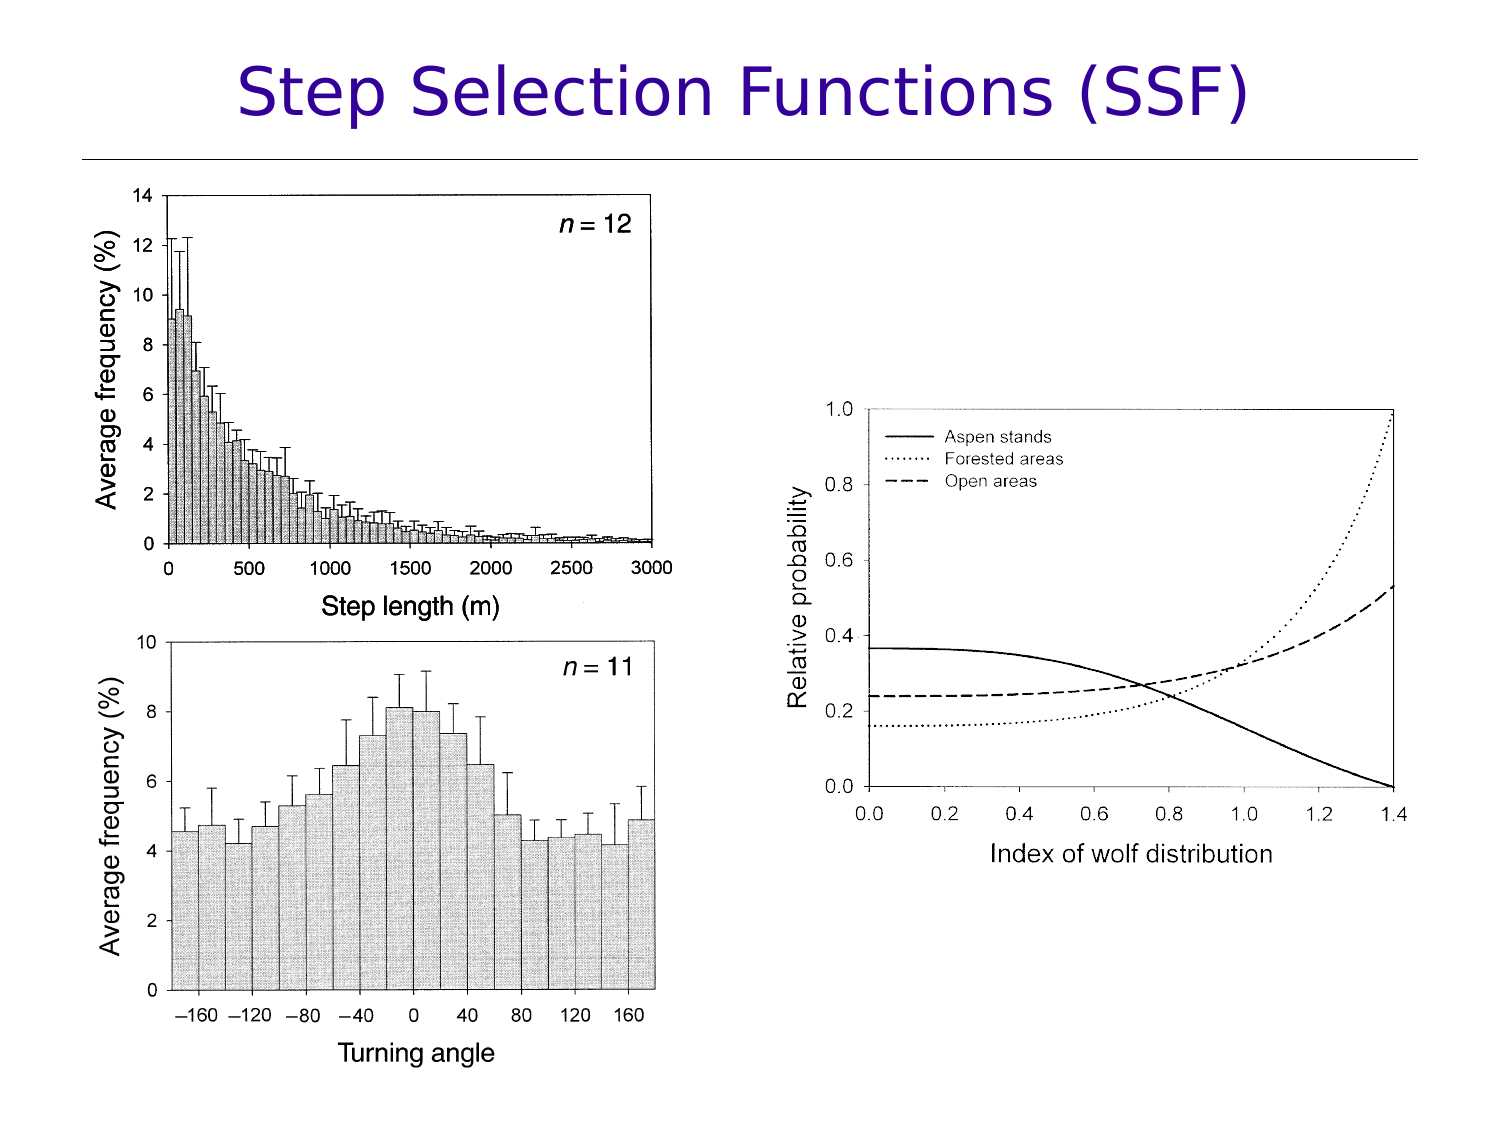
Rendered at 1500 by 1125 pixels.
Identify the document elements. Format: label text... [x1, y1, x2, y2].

picture [94, 188, 672, 1068]
picture [787, 401, 1407, 863]
title Step Selection Functions (SSF) [236, 42, 1264, 142]
